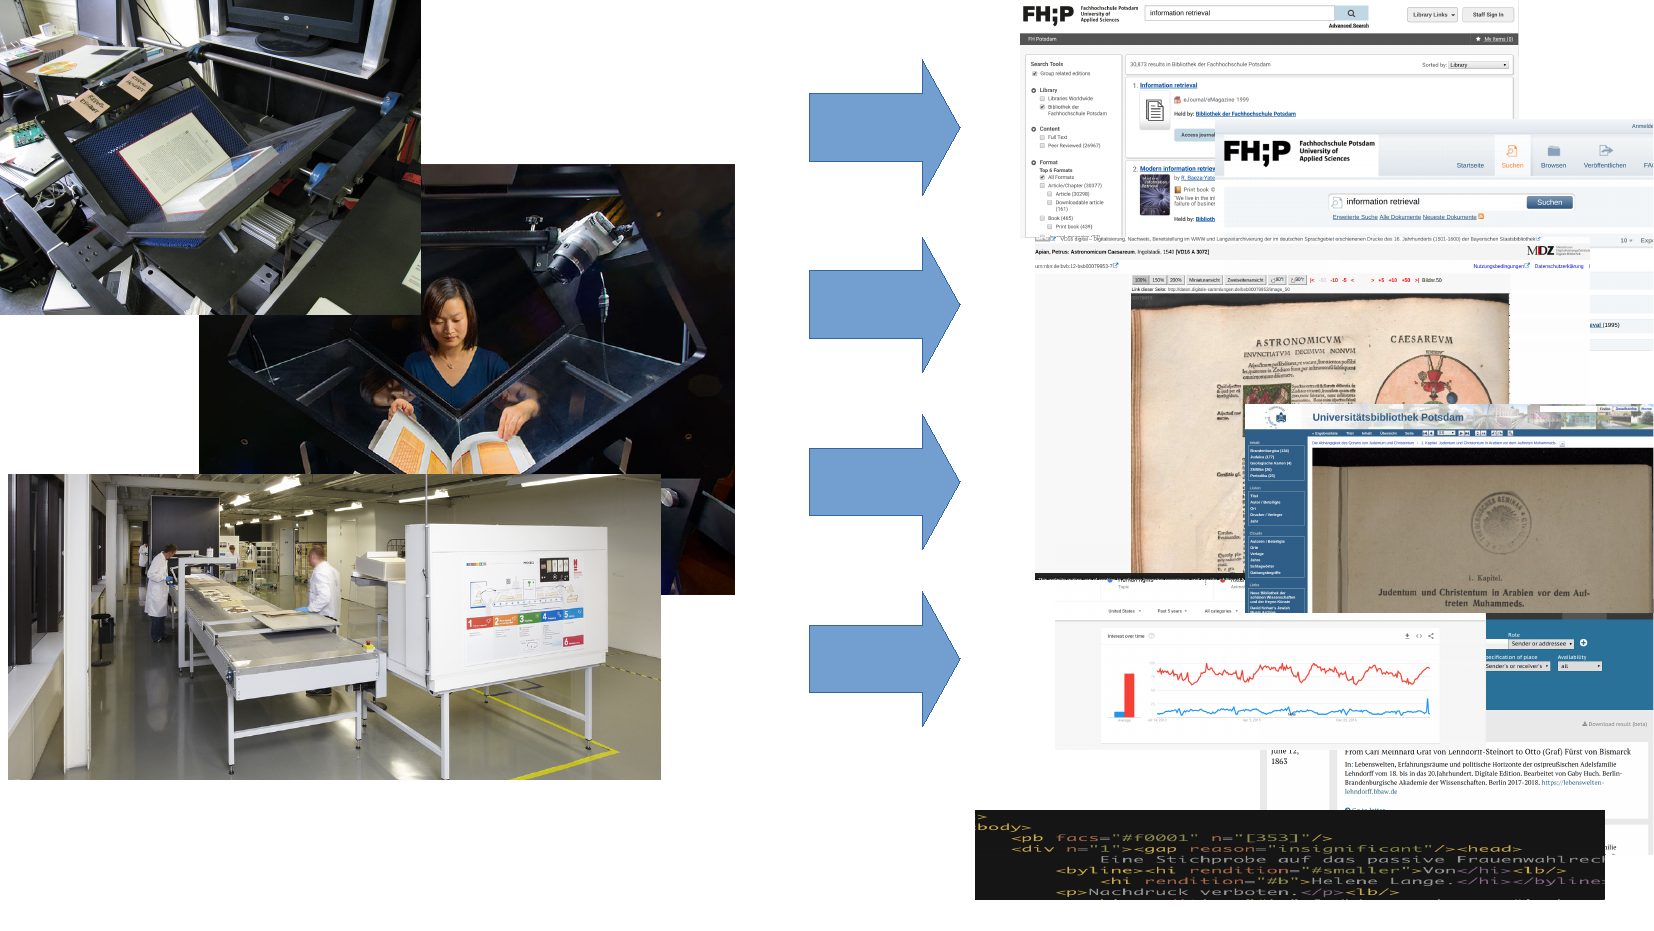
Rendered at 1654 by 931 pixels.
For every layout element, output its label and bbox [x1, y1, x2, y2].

picture [0, 0, 736, 781]
text_box [809, 237, 961, 373]
text_box [809, 591, 961, 727]
text_box [809, 414, 961, 550]
text_box [809, 59, 961, 196]
picture [975, 0, 1654, 900]
